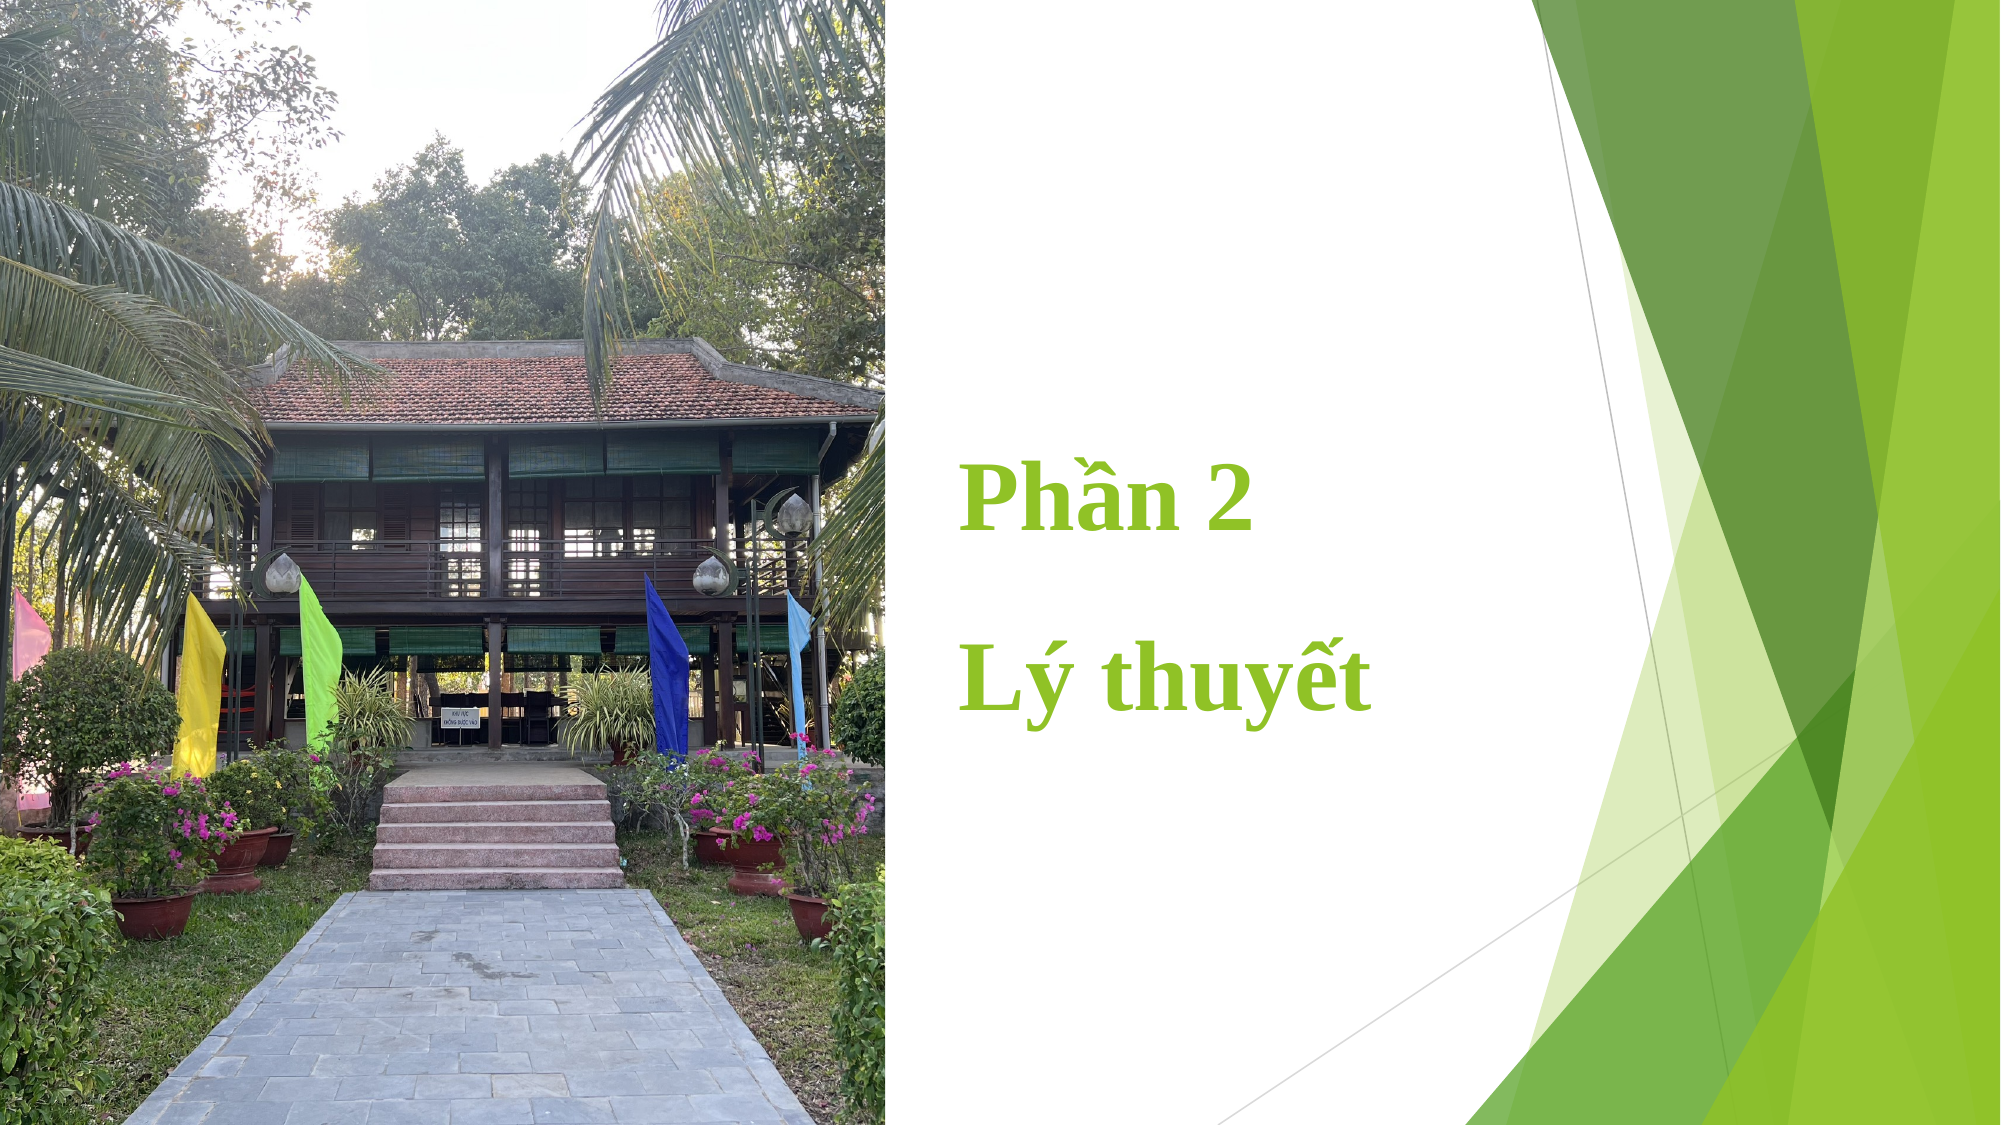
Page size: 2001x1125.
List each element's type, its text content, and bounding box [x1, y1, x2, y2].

title Phần 2 Lý thuyết [943, 348, 1582, 738]
picture [0, 0, 886, 1125]
